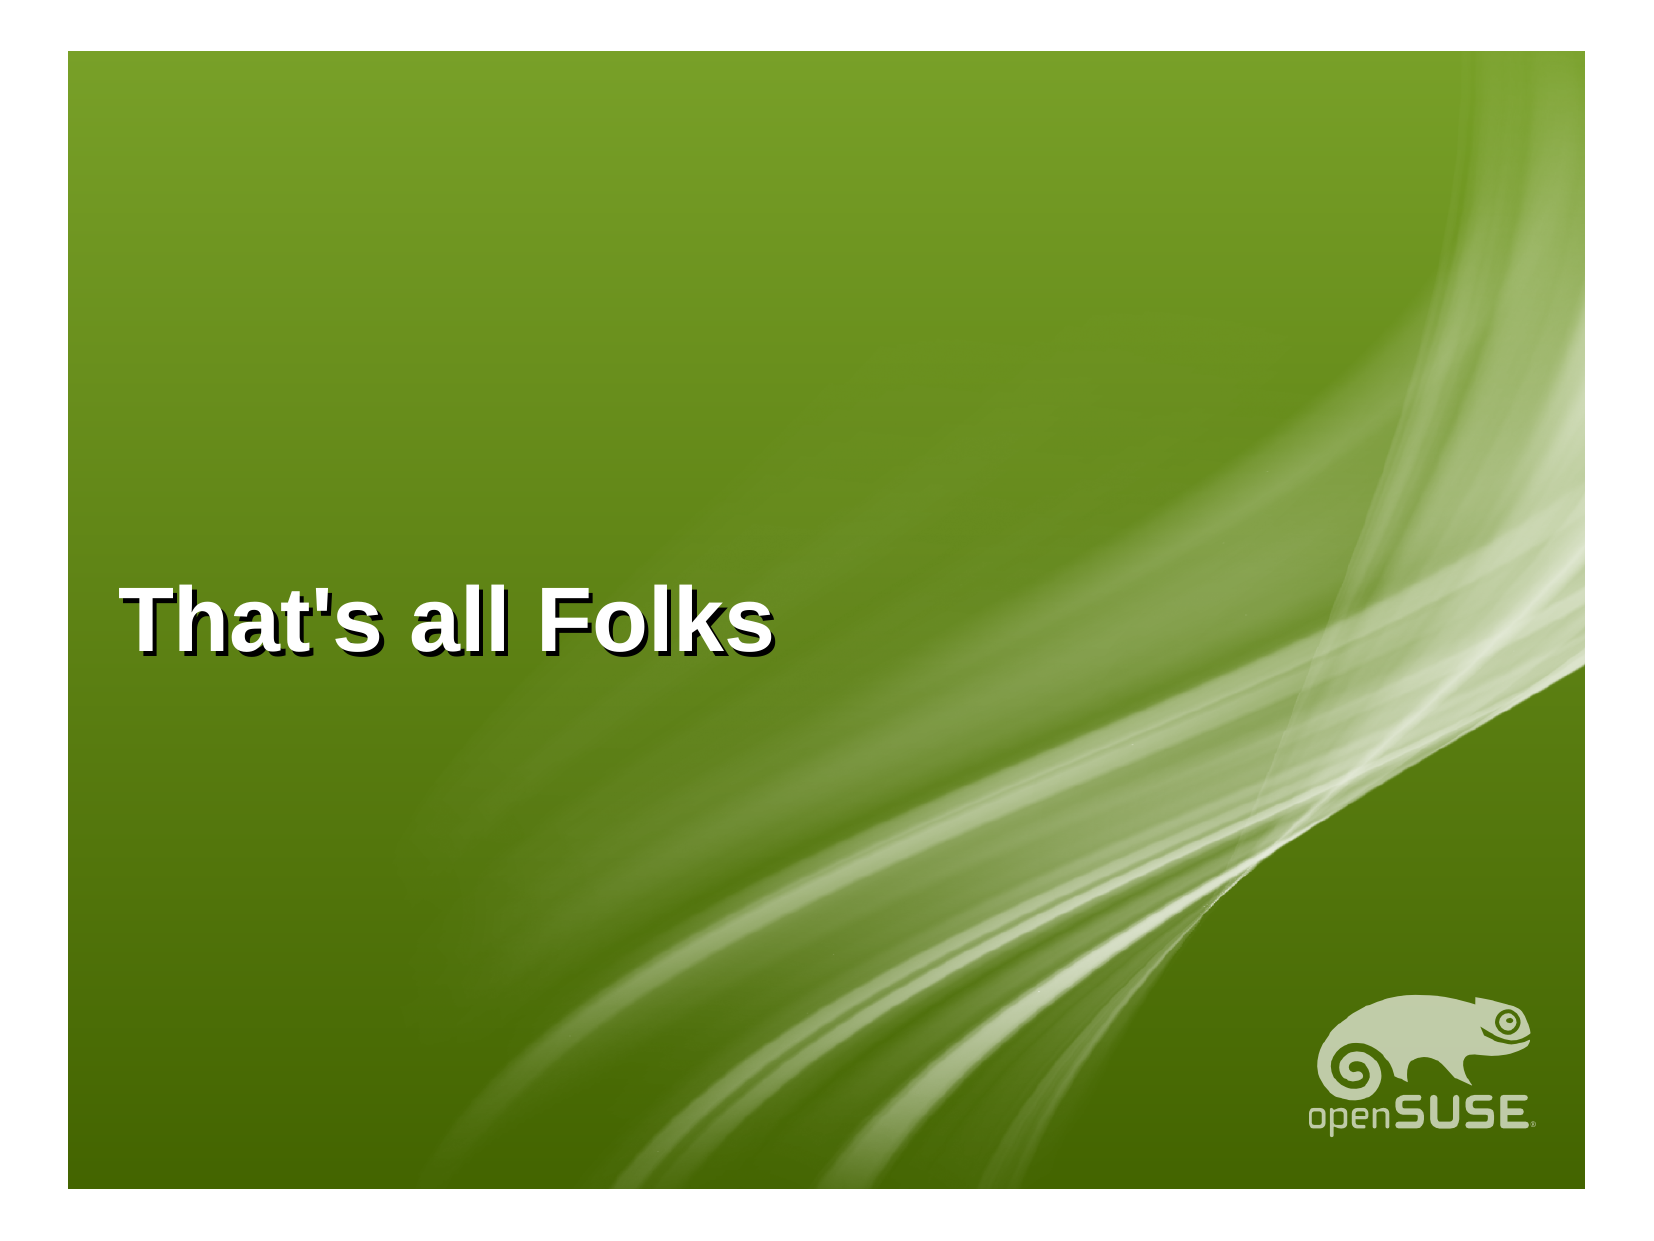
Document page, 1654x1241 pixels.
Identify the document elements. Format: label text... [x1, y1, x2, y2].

title That's all Folks [118, 457, 1607, 783]
picture [68, 51, 1585, 1189]
